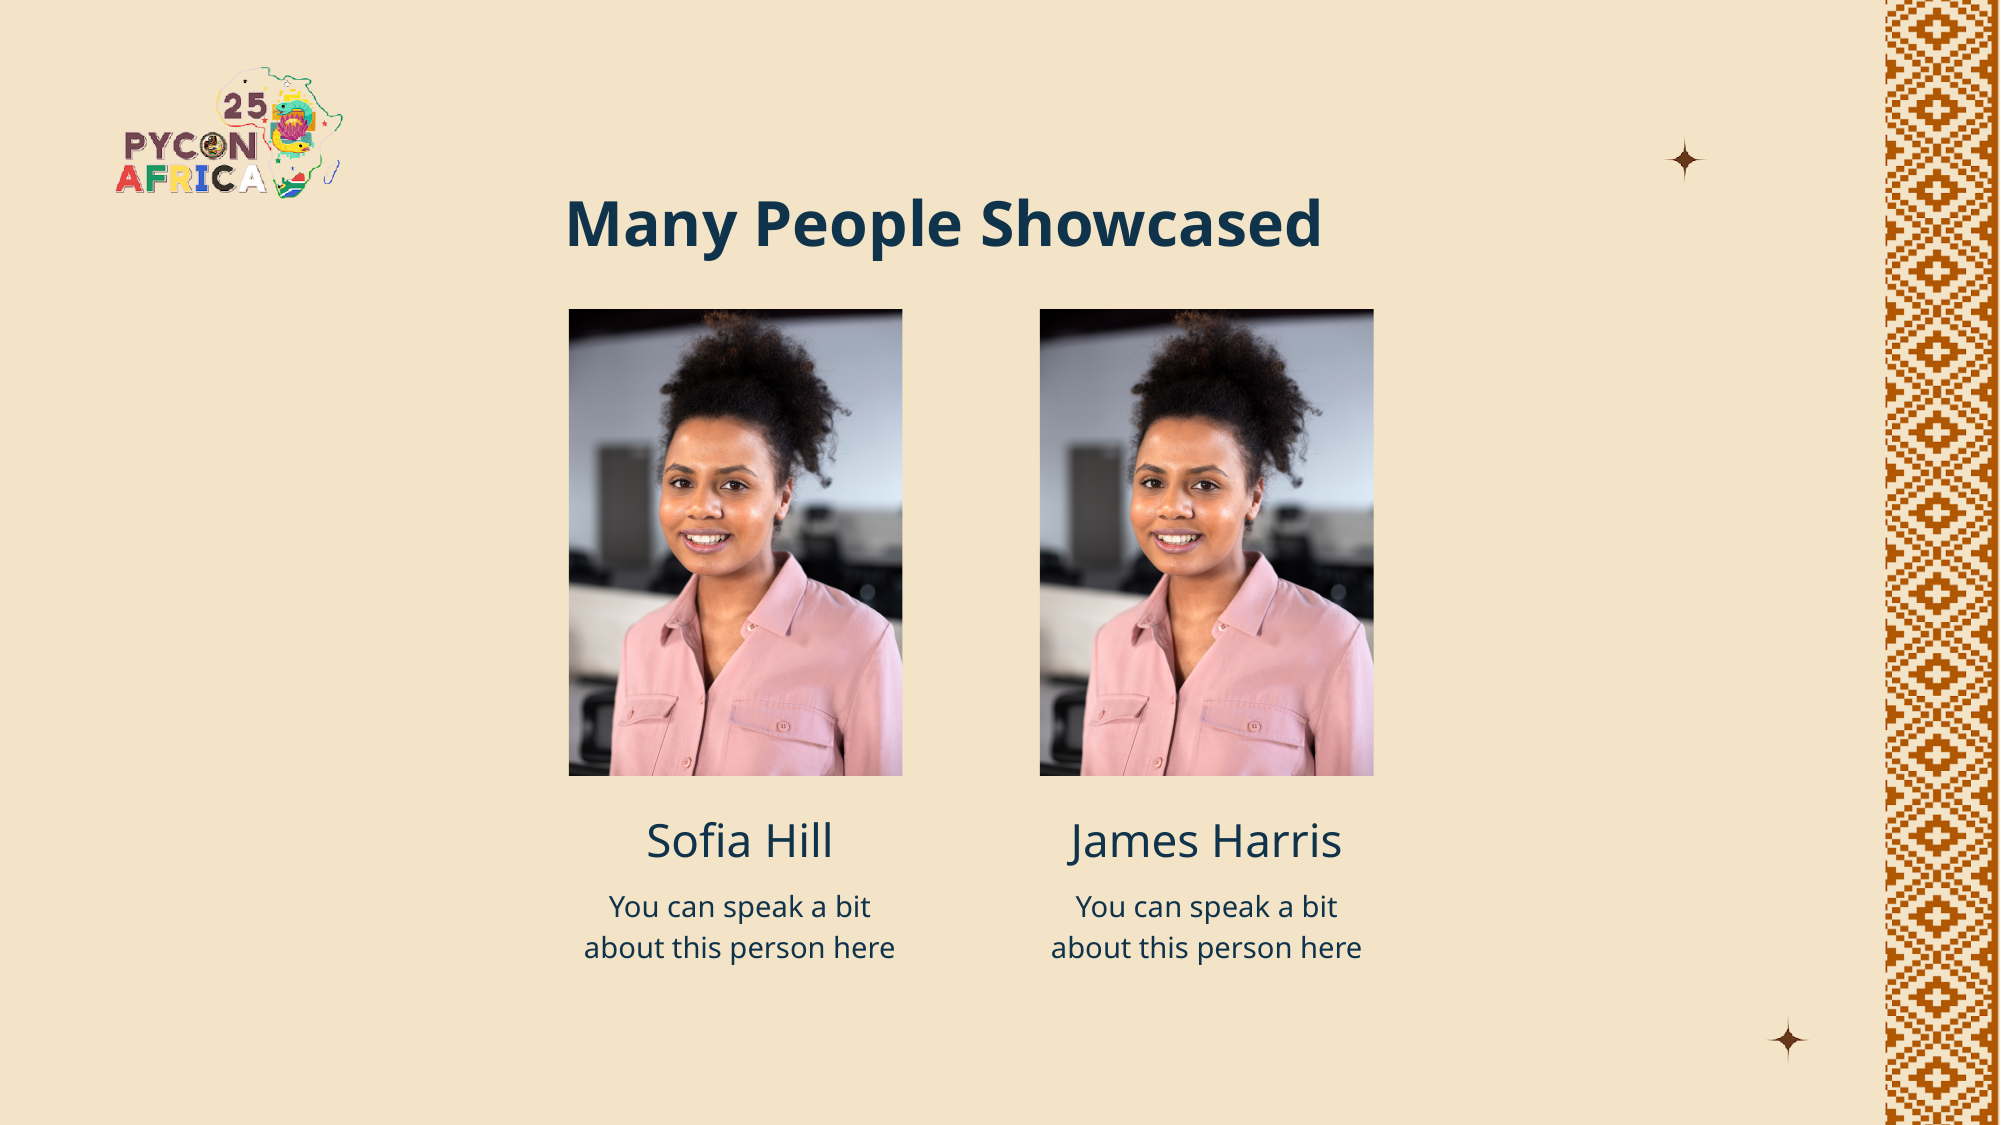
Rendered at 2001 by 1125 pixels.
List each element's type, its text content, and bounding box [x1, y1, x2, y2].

text_box James Harris [1020, 799, 1393, 882]
picture [0, 0, 2001, 1125]
text_box Many People Showcased [309, 168, 1580, 263]
text_box Sofia Hill [554, 799, 926, 882]
text_box You can speak a bit about this person here [554, 882, 926, 975]
text_box You can speak a bit about this person here [1020, 882, 1393, 975]
